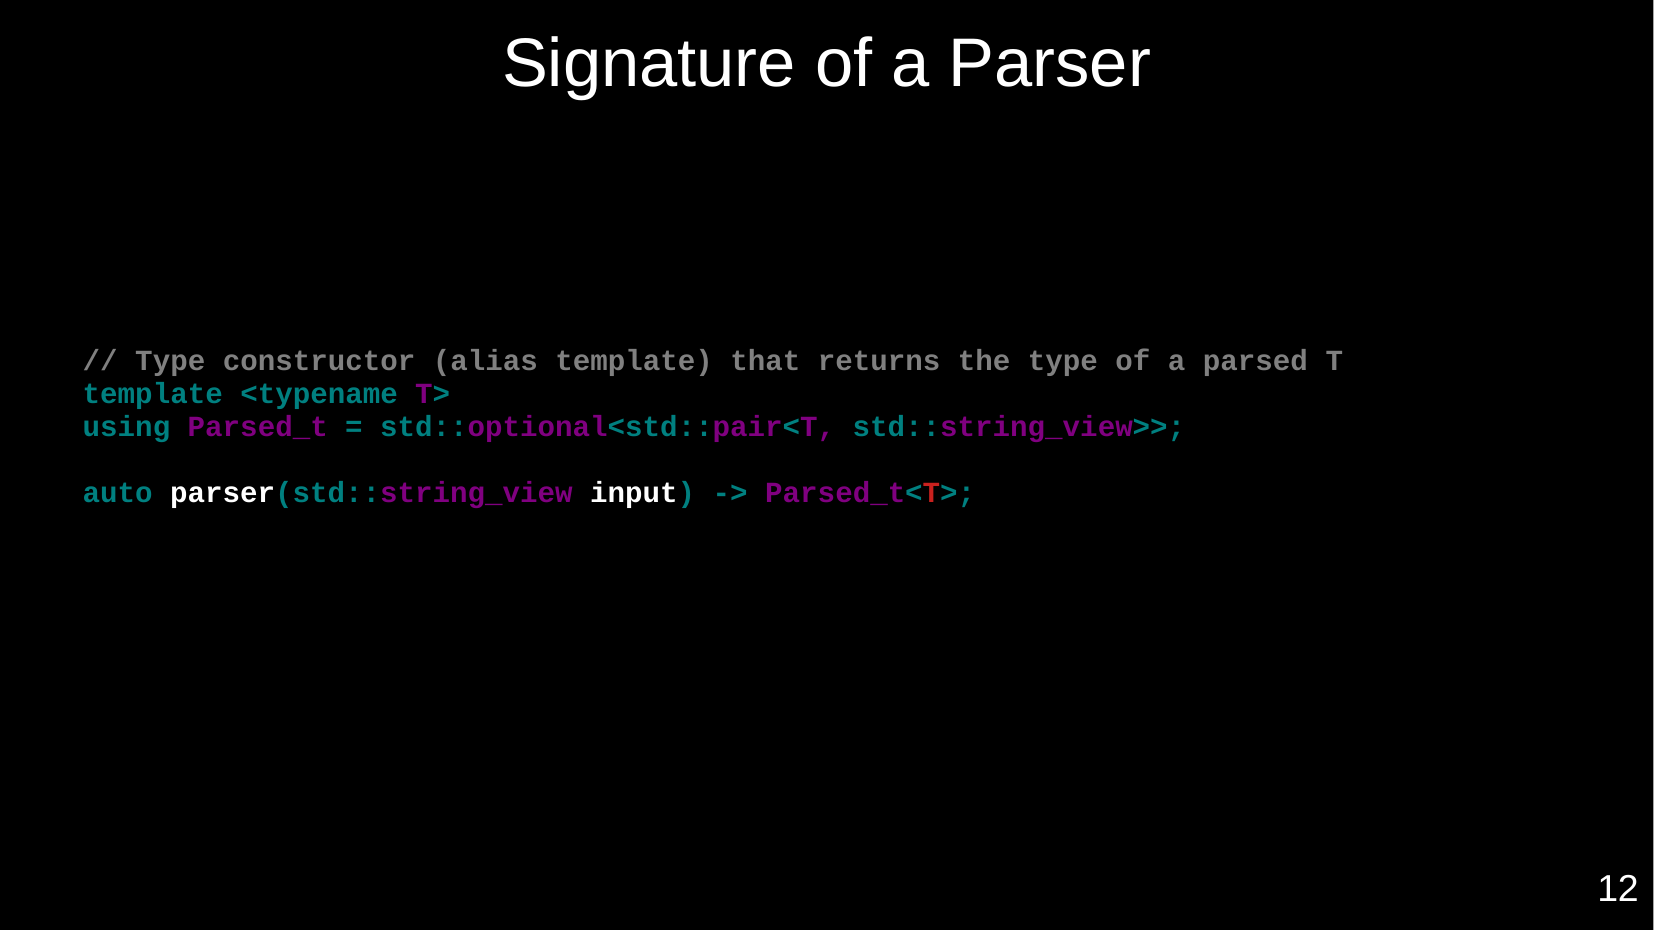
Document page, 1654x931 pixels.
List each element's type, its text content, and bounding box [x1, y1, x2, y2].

title Signature of a Parser [82, 4, 1571, 121]
text_box <number> [1024, 860, 1654, 931]
subtitle // Type constructor (alias template) that returns the type of a parsed T template <typename T> using Parsed_t = std::optional<std::pair<T, std::string_view>>; auto parser(std::string_view input) -> Parsed_t<T>; [82, 241, 1571, 781]
